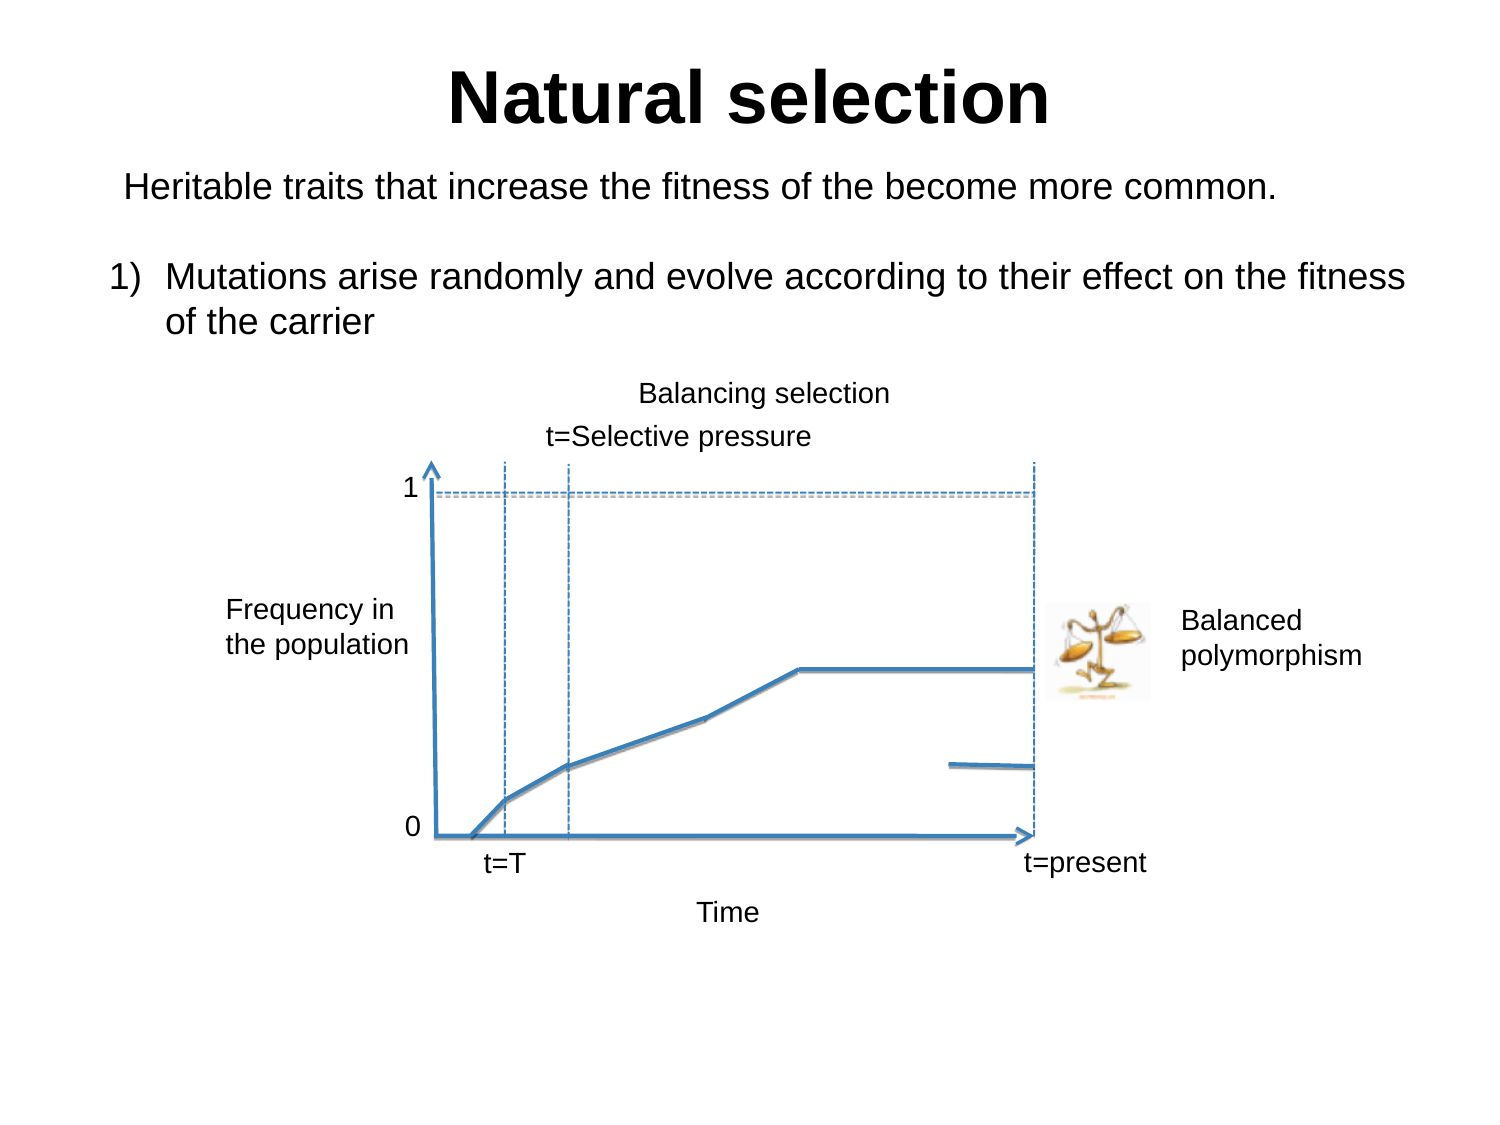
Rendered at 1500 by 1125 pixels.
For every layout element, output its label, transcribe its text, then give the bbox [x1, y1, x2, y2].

list Heritable traits that increase the fitness of the become more common. Mutations arise randomly and evolve according to their effect on the fitness of the carrier [75, 146, 1425, 363]
text_box 0 [390, 799, 436, 850]
text_box t=present [1009, 835, 1162, 886]
text_box Balancing selection [623, 366, 906, 417]
text_box Frequency in the population [210, 583, 432, 669]
text_box t=Selective pressure [531, 409, 828, 460]
text_box Time [681, 886, 799, 937]
picture [1037, 583, 1164, 718]
text_box 1 [387, 460, 434, 511]
title Natural selection [75, 0, 1425, 146]
text_box Balanced polymorphism [1166, 594, 1378, 680]
text_box t=T [468, 837, 542, 887]
